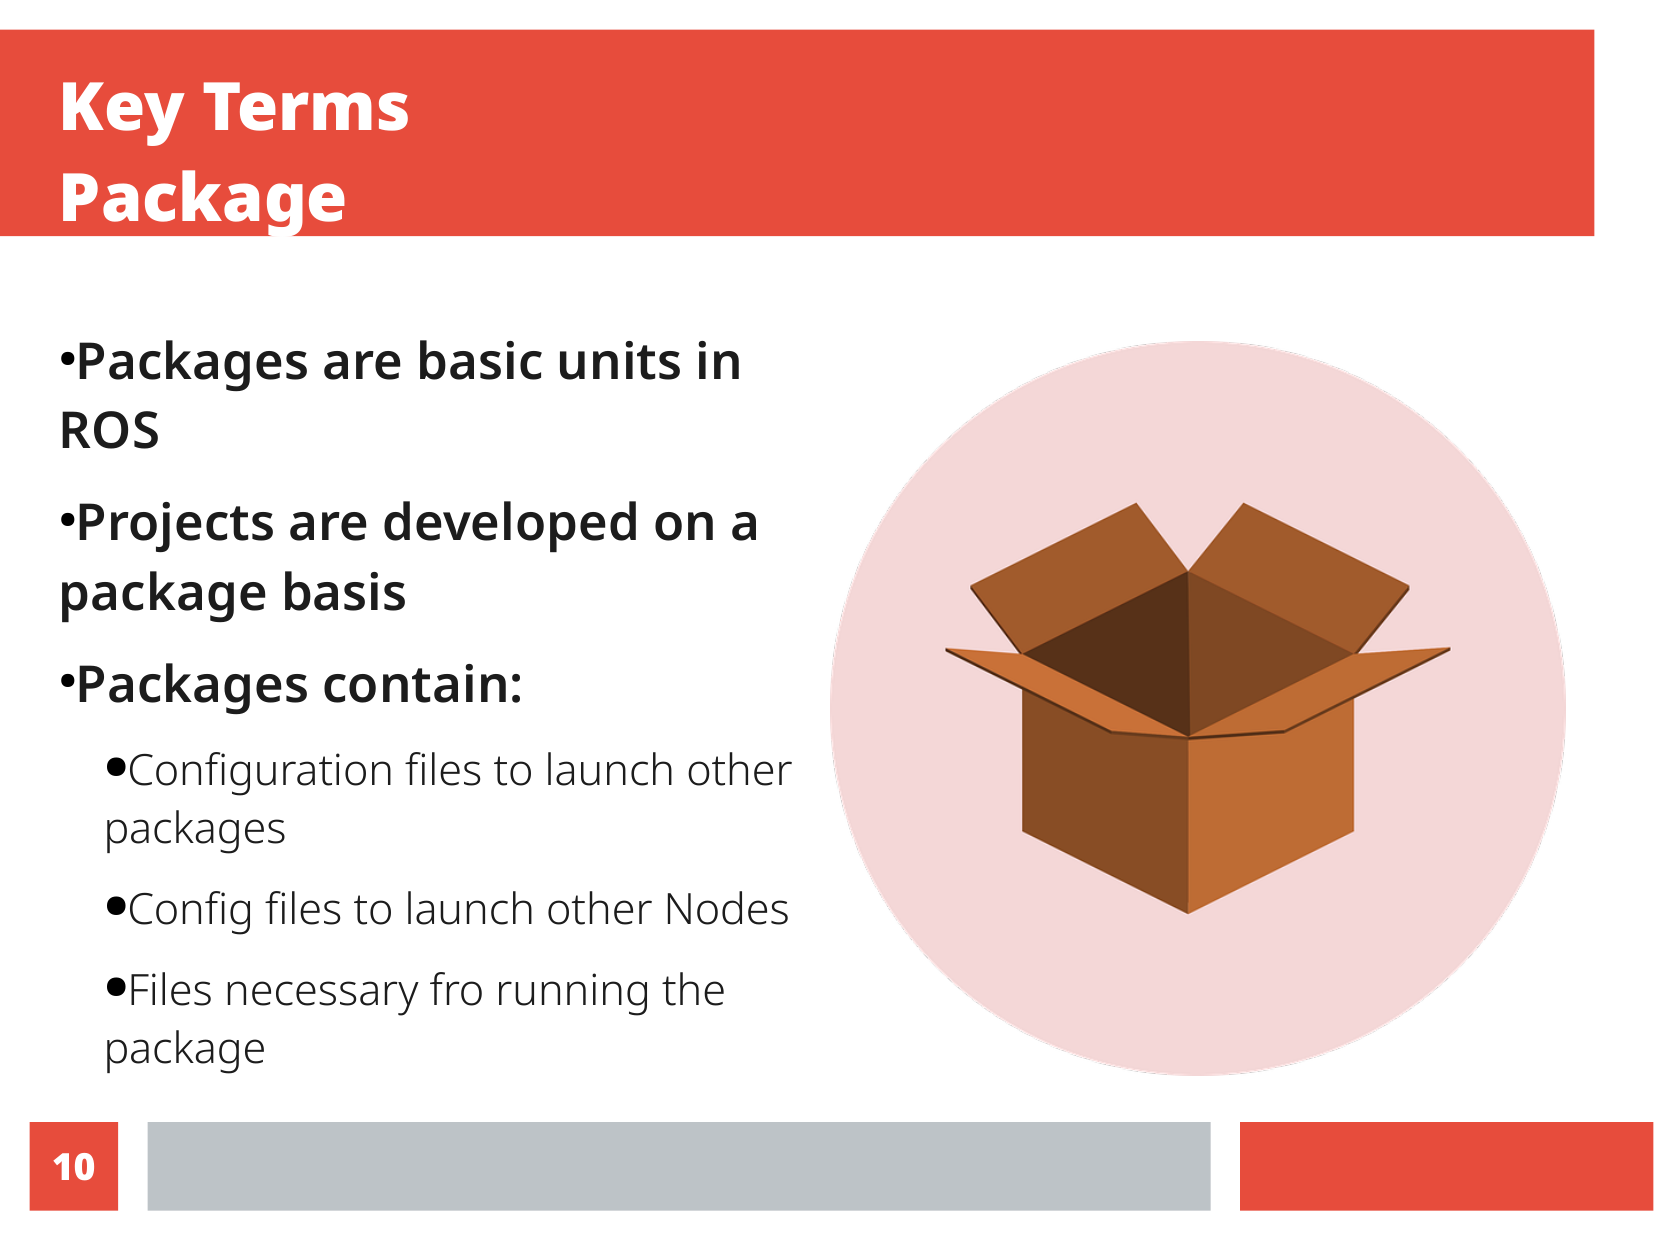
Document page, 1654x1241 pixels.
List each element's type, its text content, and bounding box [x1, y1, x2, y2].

title Key Terms Package [59, 59, 1595, 207]
list Packages are basic units in ROS Projects are developed on a package basis Packages contain: Configuration files to launch other packages Config files to launch other Nodes Files necessary fro running the package [59, 324, 794, 1093]
picture [830, 341, 1566, 1077]
